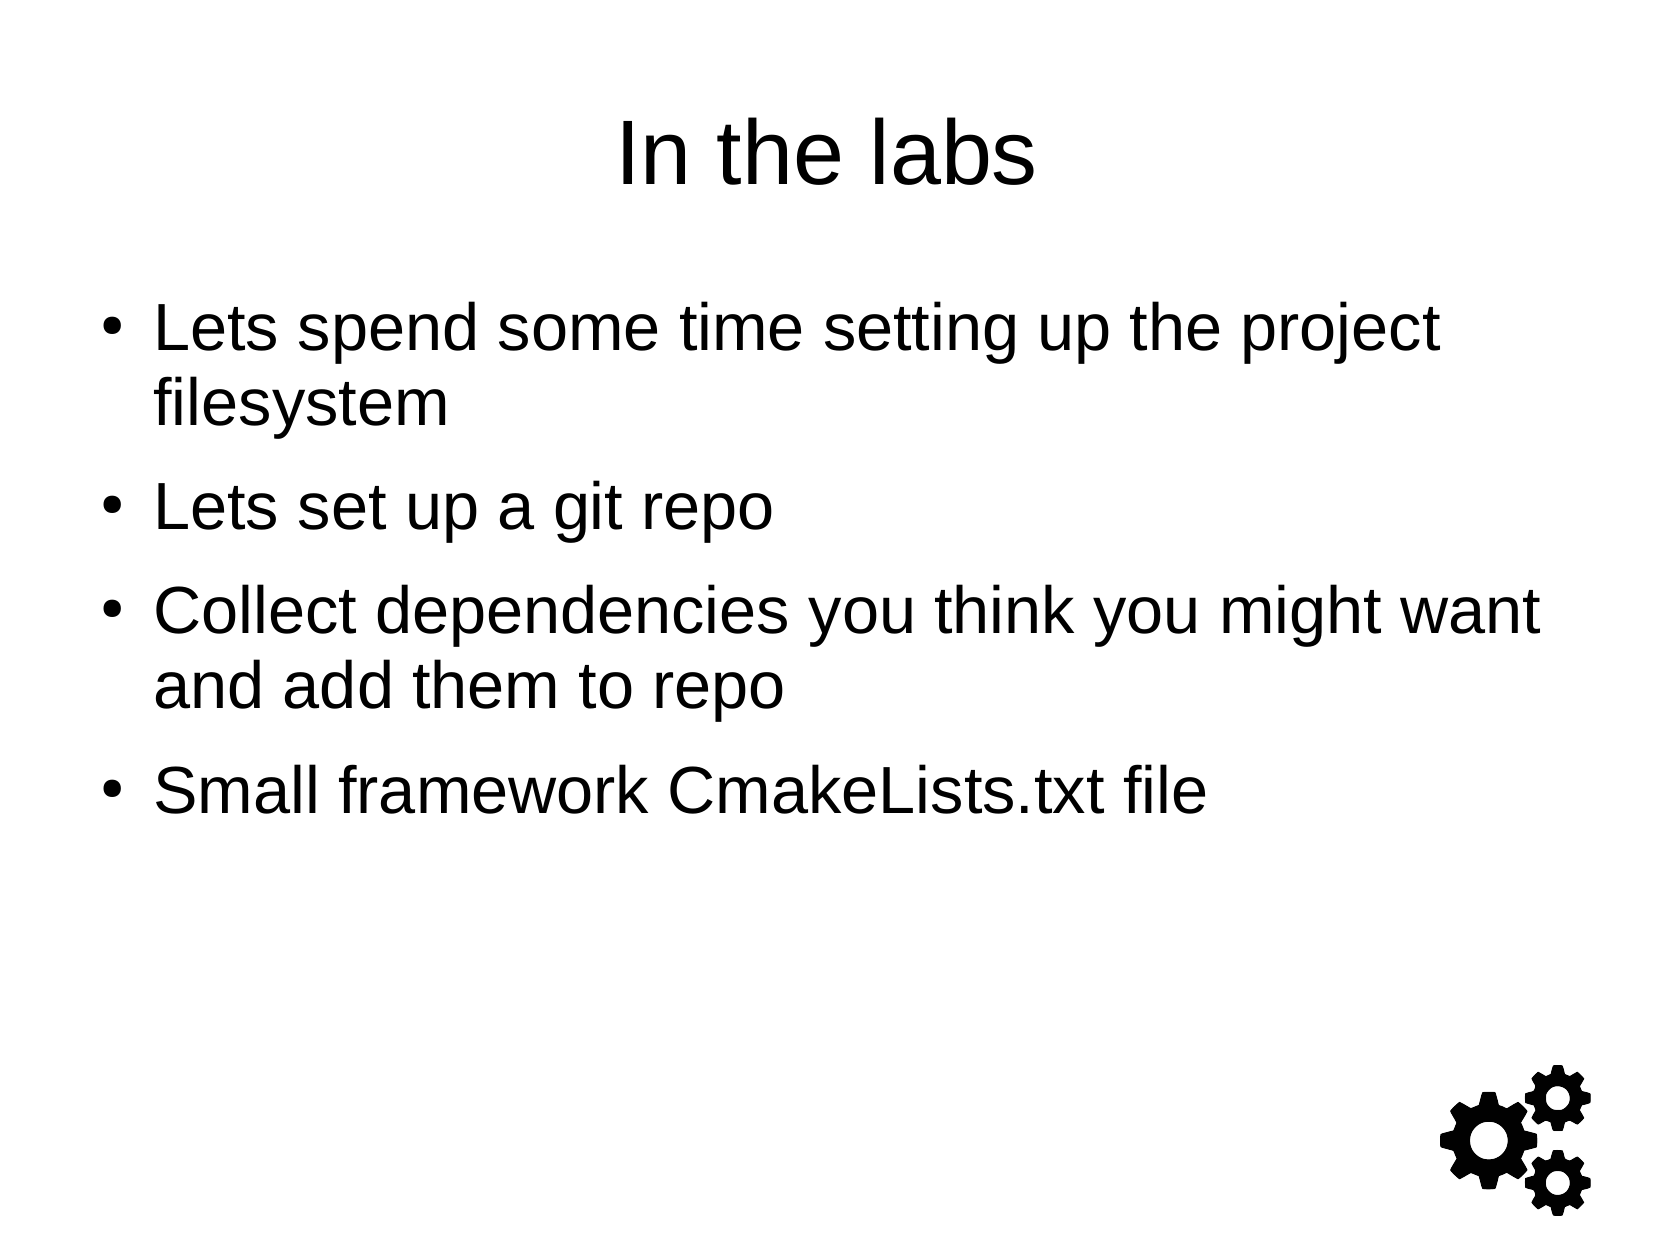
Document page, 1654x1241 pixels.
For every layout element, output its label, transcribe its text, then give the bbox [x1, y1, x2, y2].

list Lets spend some time setting up the project filesystem Lets set up a git repo Collect dependencies you think you might want and add them to repo Small framework CmakeLists.txt file [82, 290, 1571, 1010]
picture [1440, 1065, 1591, 1216]
title In the labs [82, 49, 1571, 257]
